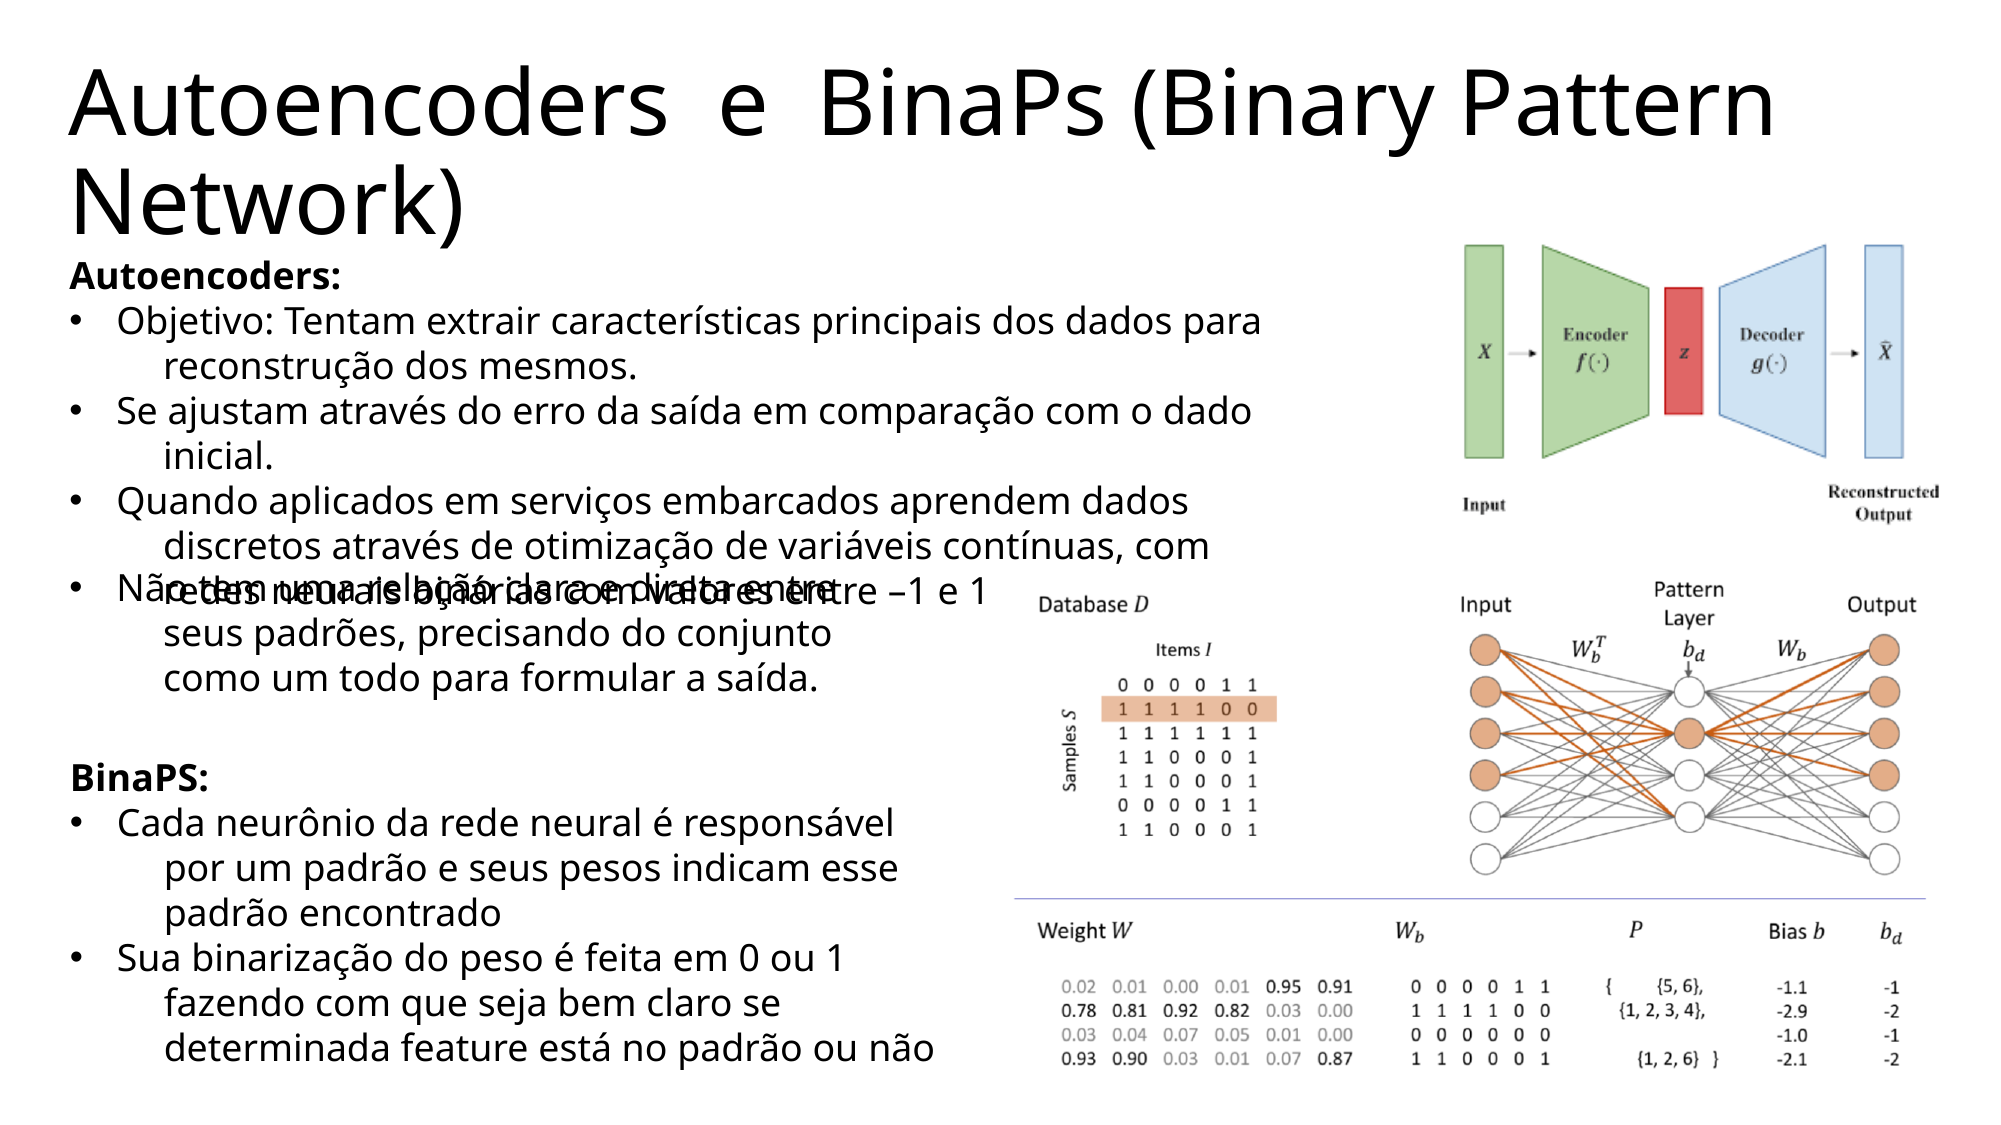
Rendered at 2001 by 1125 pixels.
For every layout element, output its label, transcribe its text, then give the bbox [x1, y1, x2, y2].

picture [1458, 240, 1944, 532]
title Autoencoders e BinaPs (Binary Pattern Network) [53, 44, 1947, 266]
text_box Não tem uma relação clara e direta entre seus padrões, precisando do conjunto como um todo para formular a saída. [54, 556, 901, 708]
text_box BinaPS: Cada neurônio da rede neural é responsável por um padrão e seus pesos indicam esse padrão encontrado Sua binarização do peso é feita em 0 ou 1 fazendo com que seja bem claro se determinada feature está no padrão ou não [54, 746, 955, 1125]
text_box Autoencoders: Objetivo: Tentam extrair características principais dos dados para reconstrução dos mesmos. Se ajustam através do erro da saída em comparação com o dado inicial. Quando aplicados em serviços embarcados aprendem dados discretos através de otimização de variáveis contínuas, com redes neurais binárias com valores entre –1 e 1. [54, 244, 1293, 579]
picture [988, 578, 1947, 1092]
